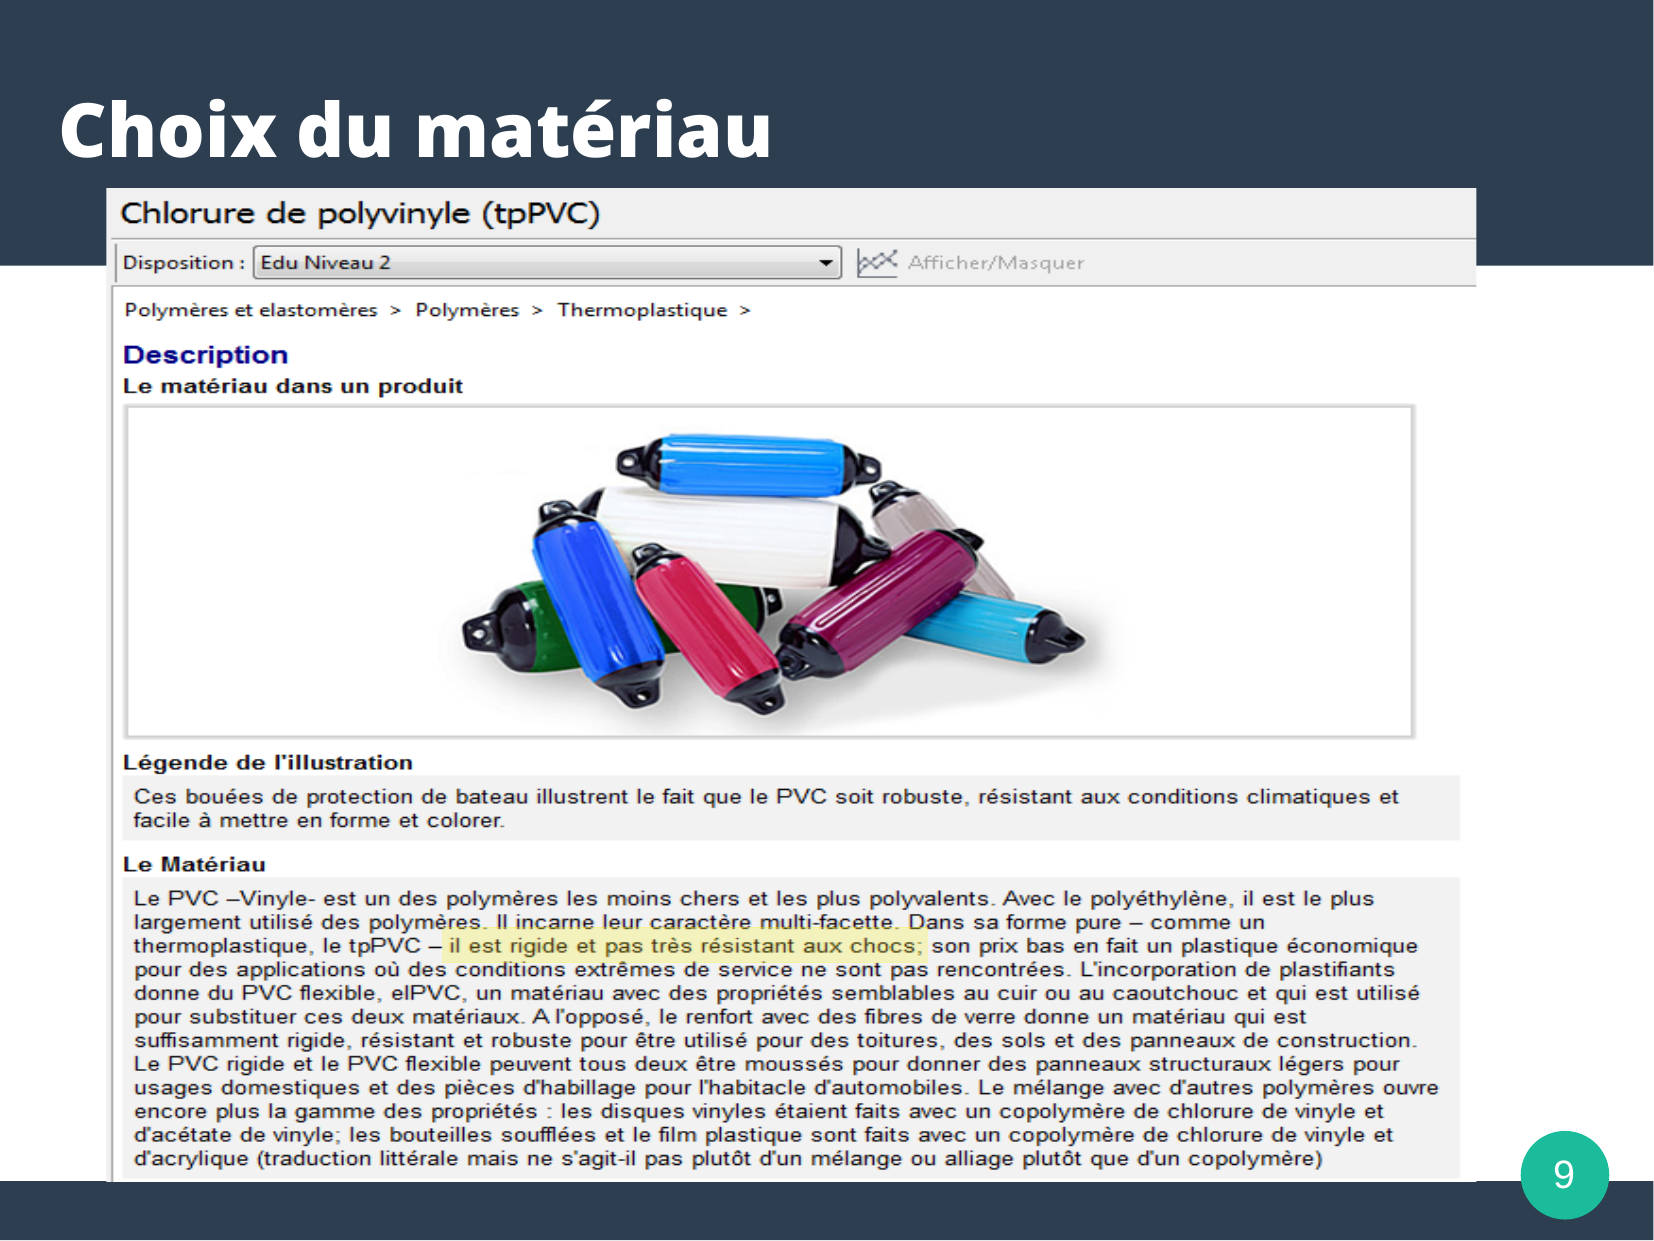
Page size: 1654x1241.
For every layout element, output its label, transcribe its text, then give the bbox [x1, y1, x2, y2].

picture [106, 188, 1477, 1182]
text_box [442, 927, 928, 963]
text_box 9 [1538, 1145, 1598, 1205]
title Choix du matériau [59, 49, 1595, 207]
